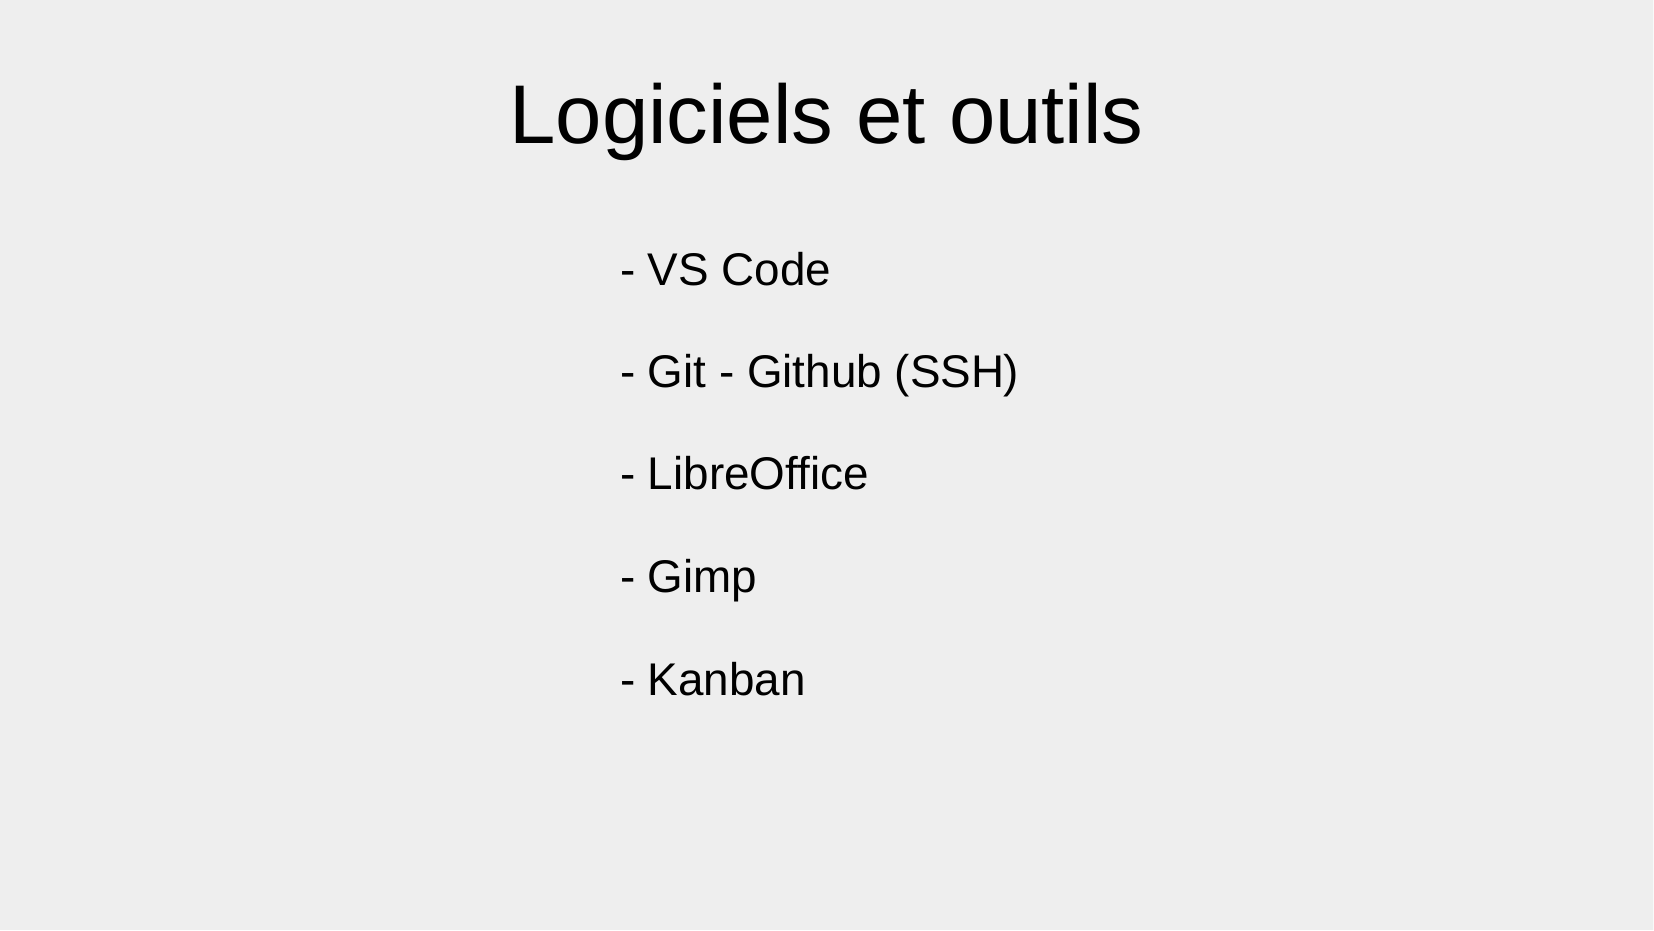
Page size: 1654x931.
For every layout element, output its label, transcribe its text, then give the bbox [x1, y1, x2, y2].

title Logiciels et outils [82, 37, 1571, 193]
text_box - VS Code - Git - Github (SSH) - LibreOffice - Gimp - Kanban [620, 243, 1445, 931]
